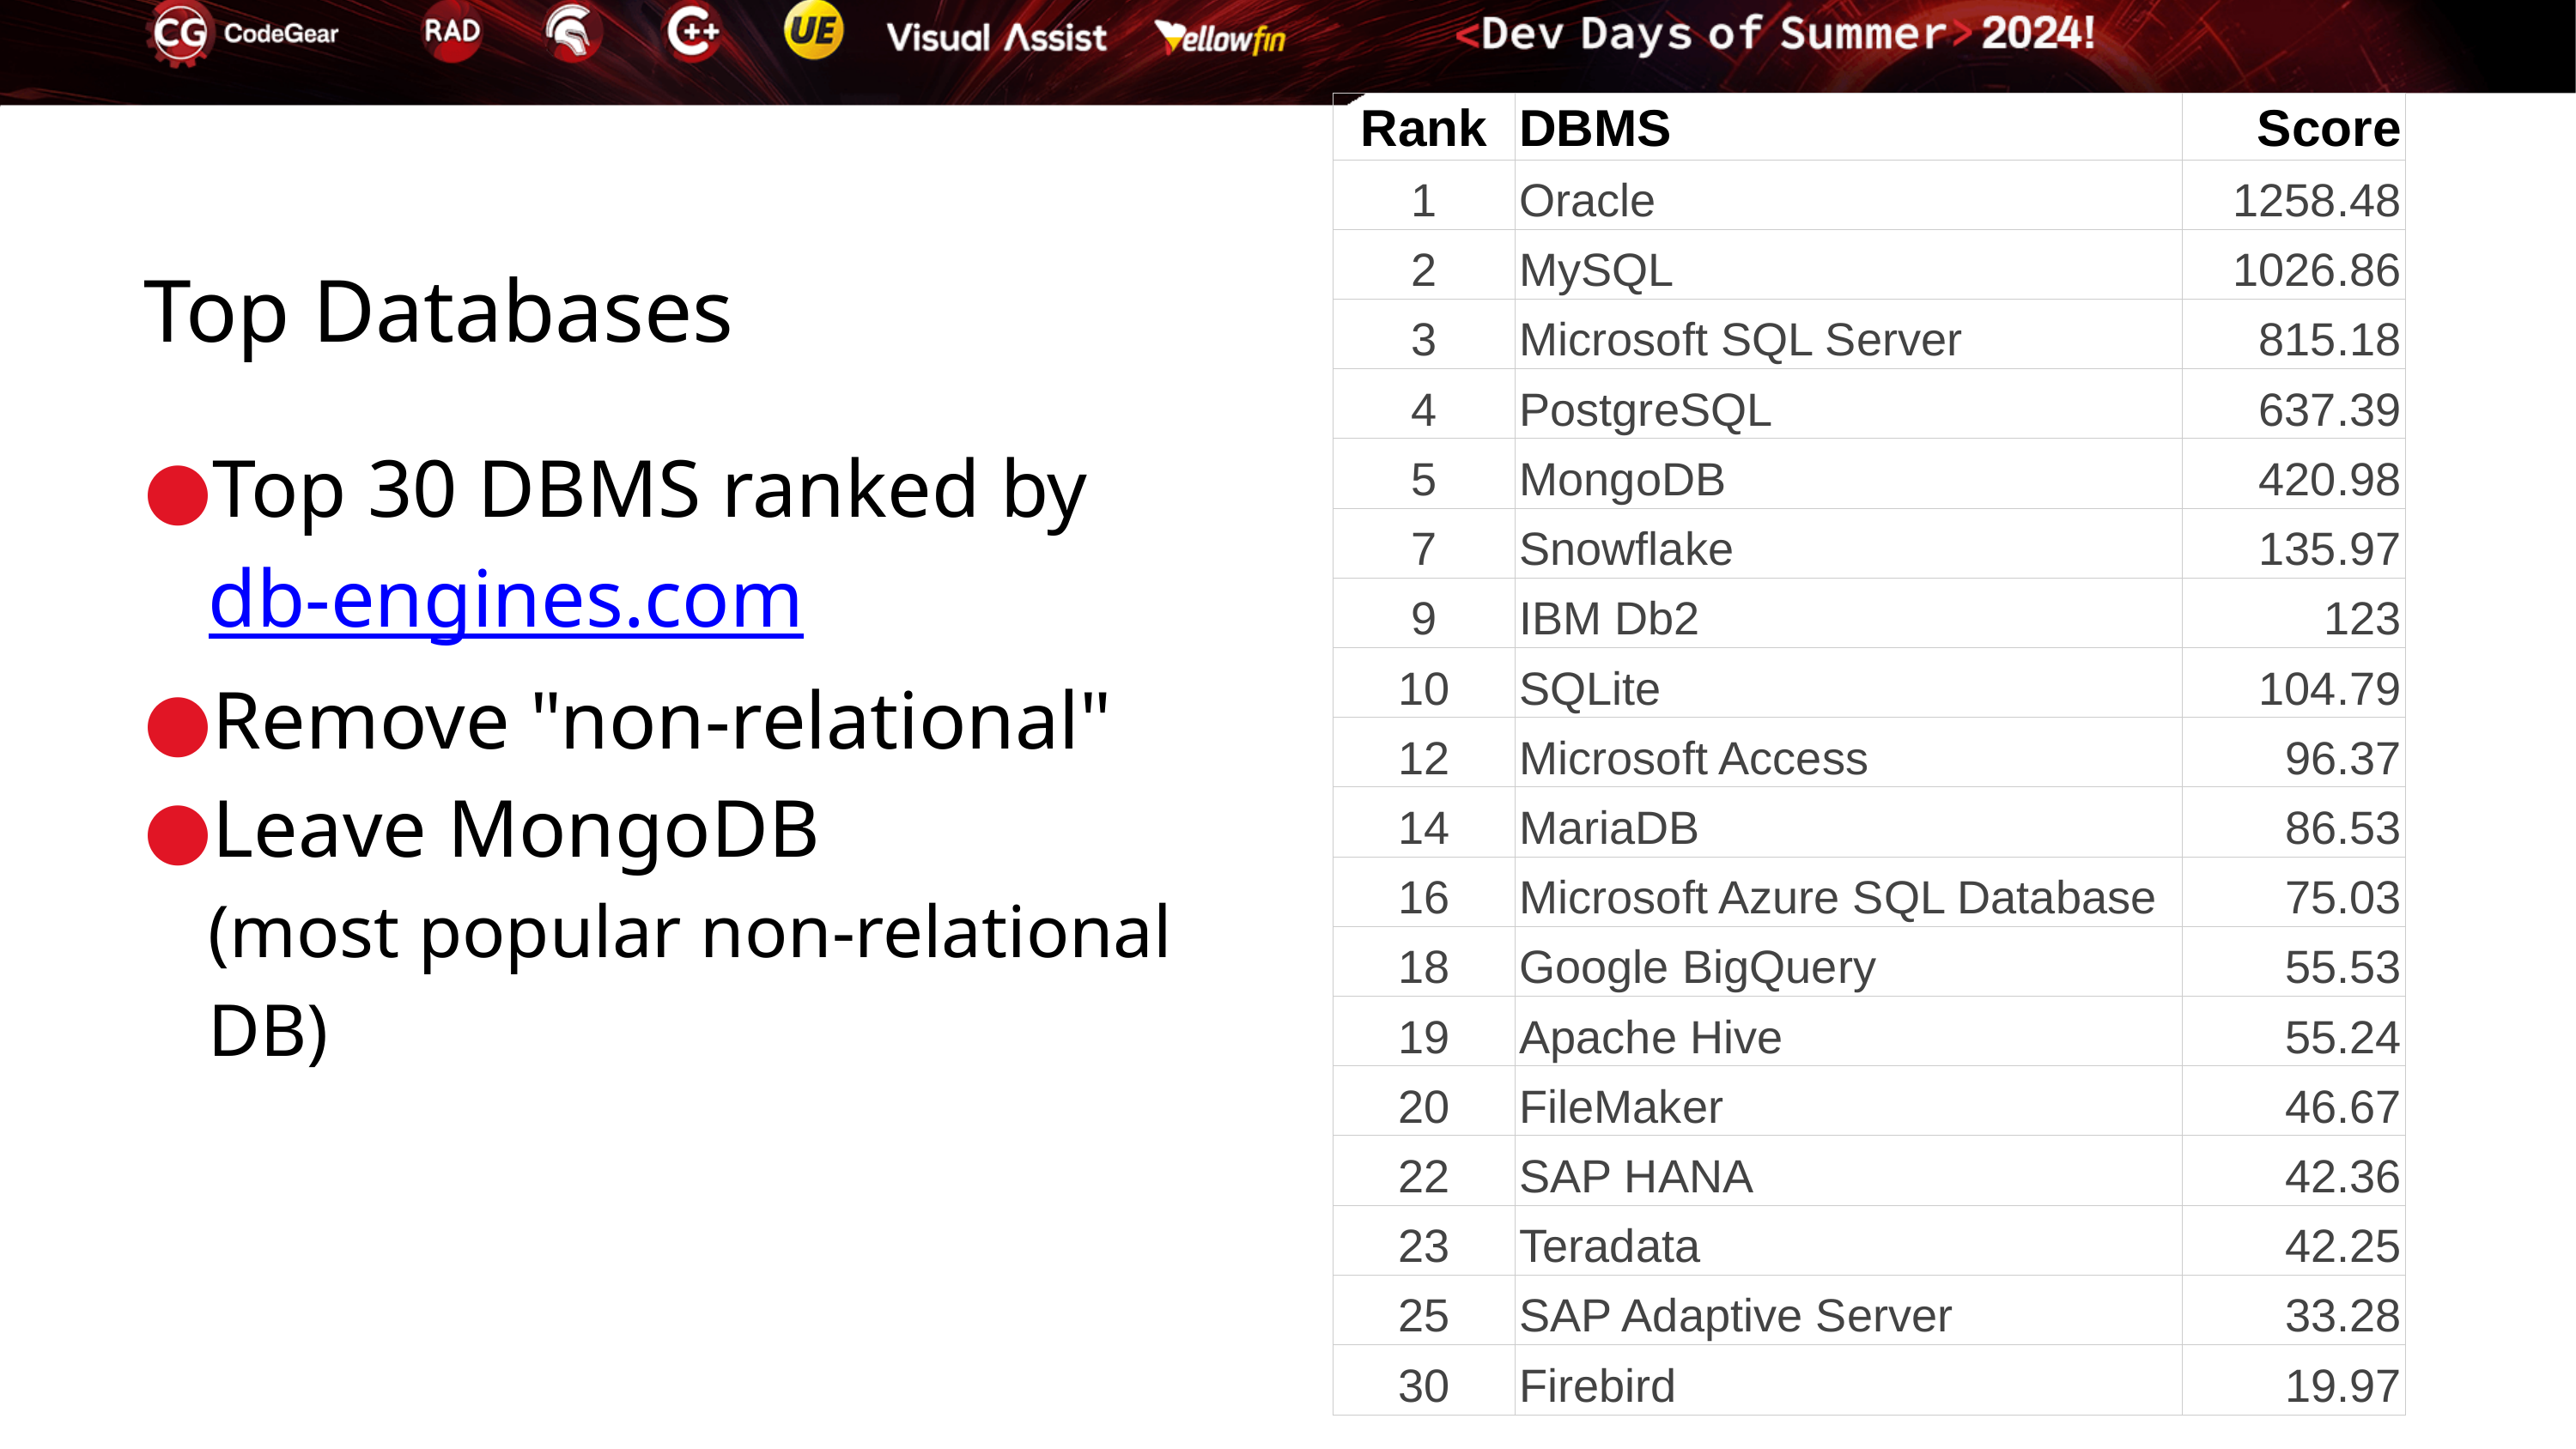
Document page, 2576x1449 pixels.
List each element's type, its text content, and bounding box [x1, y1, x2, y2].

table_cell 30 [1334, 1345, 1515, 1415]
table_cell 135.97 [2183, 509, 2405, 578]
table_cell 420.98 [2183, 439, 2405, 508]
table_cell 815.18 [2183, 300, 2405, 368]
table_cell Teradata [1516, 1206, 2182, 1275]
table_cell 16 [1334, 858, 1515, 926]
title Top Databases [131, 177, 1333, 373]
table_cell Oracle [1516, 161, 2182, 229]
table_cell 42.25 [2183, 1206, 2405, 1275]
table_header Rank [1334, 94, 1515, 160]
table_cell 1026.86 [2183, 230, 2405, 299]
table_cell 4 [1334, 369, 1515, 438]
table_cell Microsoft SQL Server [1516, 300, 2182, 368]
table_cell 20 [1334, 1066, 1515, 1135]
picture [0, 0, 2576, 111]
table_cell 1 [1334, 161, 1515, 229]
table_cell 104.79 [2183, 648, 2405, 717]
list Top 30 DBMS ranked by db-engines.com Remove "non-relational" Leave MongoDB (most popular non-relational DB) [131, 410, 1290, 1334]
table_cell 75.03 [2183, 858, 2405, 926]
table_cell 10 [1334, 648, 1515, 717]
table_cell FileMaker [1516, 1066, 2182, 1135]
table_cell MariaDB [1516, 787, 2182, 857]
table_cell 14 [1334, 787, 1515, 857]
table_cell 19 [1334, 997, 1515, 1065]
table_cell Snowflake [1516, 509, 2182, 578]
table_cell 55.53 [2183, 927, 2405, 996]
table_cell 5 [1334, 439, 1515, 508]
table_cell Microsoft Access [1516, 718, 2182, 786]
table_cell 637.39 [2183, 369, 2405, 438]
table_cell 25 [1334, 1276, 1515, 1344]
table_cell 12 [1334, 718, 1515, 786]
table_header DBMS [1516, 94, 2182, 160]
table_cell Google BigQuery [1516, 927, 2182, 996]
table_cell 123 [2183, 579, 2405, 647]
table_cell 1258.48 [2183, 161, 2405, 229]
table_cell PostgreSQL [1516, 369, 2182, 438]
table_cell SAP HANA [1516, 1136, 2182, 1205]
table_cell 96.37 [2183, 718, 2405, 786]
table_cell Firebird [1516, 1345, 2182, 1415]
table_cell 23 [1334, 1206, 1515, 1275]
table_cell 2 [1334, 230, 1515, 299]
table_cell Apache Hive [1516, 997, 2182, 1065]
table_cell 55.24 [2183, 997, 2405, 1065]
table_cell 22 [1334, 1136, 1515, 1205]
table_cell 3 [1334, 300, 1515, 368]
table_cell SQLite [1516, 648, 2182, 717]
table_cell 9 [1334, 579, 1515, 647]
table_cell MySQL [1516, 230, 2182, 299]
table_cell 33.28 [2183, 1276, 2405, 1344]
table_cell 46.67 [2183, 1066, 2405, 1135]
table_cell SAP Adaptive Server [1516, 1276, 2182, 1344]
table_cell IBM Db2 [1516, 579, 2182, 647]
table_cell MongoDB [1516, 439, 2182, 508]
table_cell Microsoft Azure SQL Database [1516, 858, 2182, 926]
table_cell 86.53 [2183, 787, 2405, 857]
table_header Score [2183, 94, 2405, 160]
table_cell 18 [1334, 927, 1515, 996]
table_cell 19.97 [2183, 1345, 2405, 1415]
table_cell 7 [1334, 509, 1515, 578]
table_cell 42.36 [2183, 1136, 2405, 1205]
